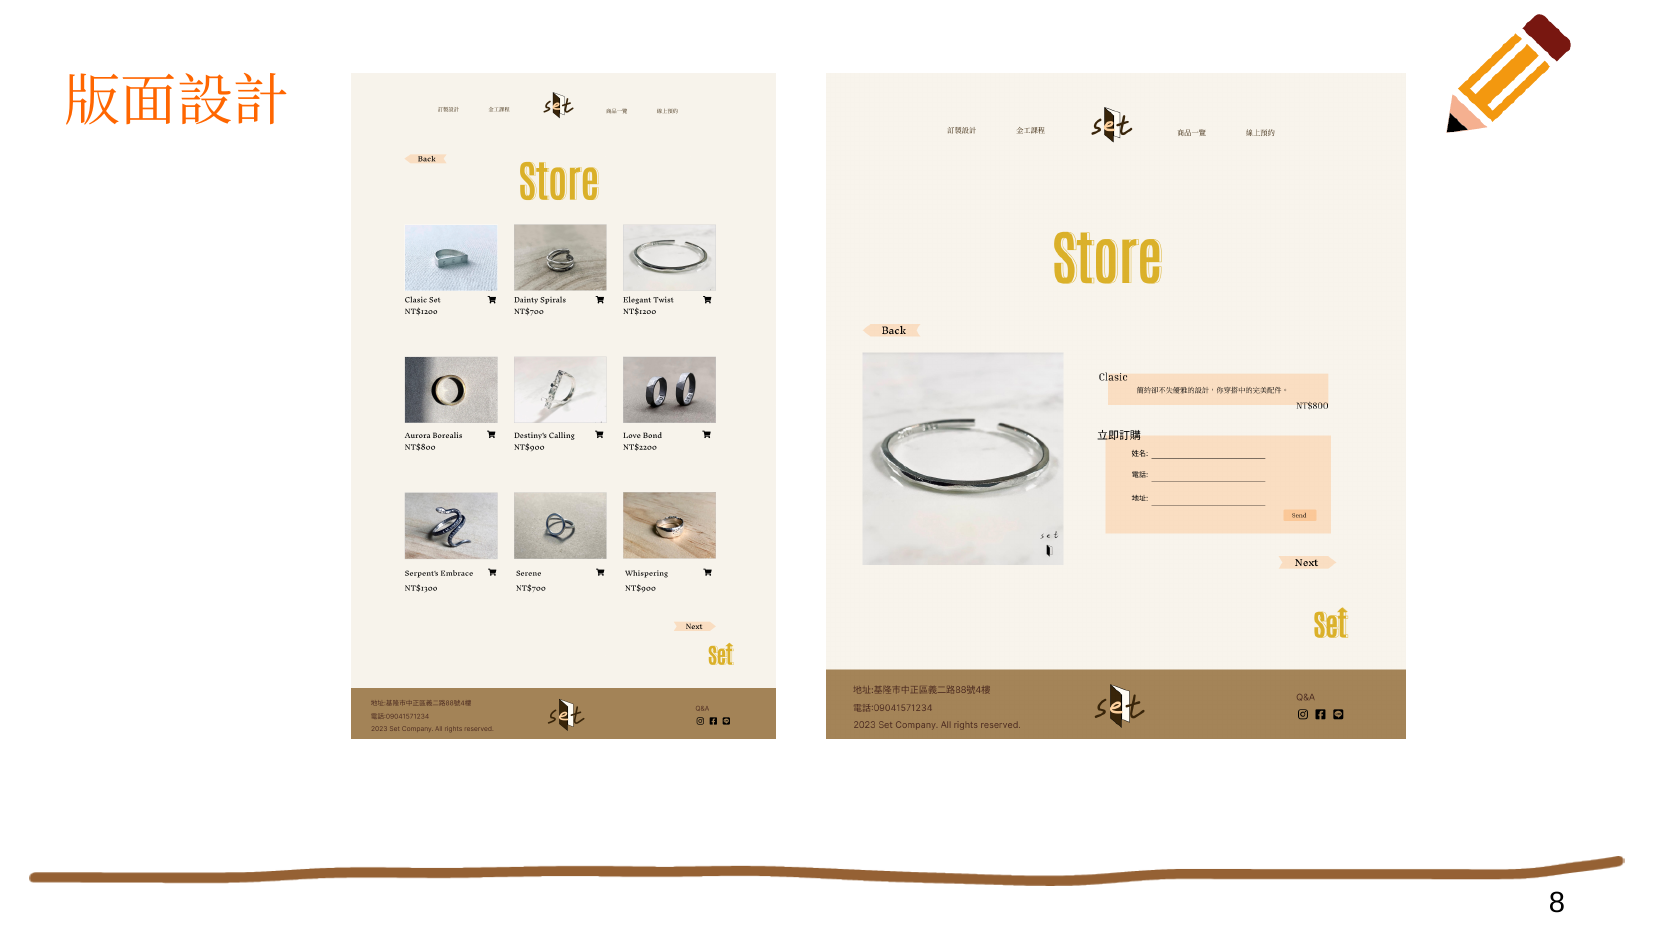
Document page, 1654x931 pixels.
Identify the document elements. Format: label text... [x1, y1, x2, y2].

picture [1446, 14, 1571, 133]
picture [826, 73, 1406, 739]
picture [29, 856, 1625, 886]
title 版面設計 [0, 44, 857, 148]
picture [351, 73, 776, 739]
